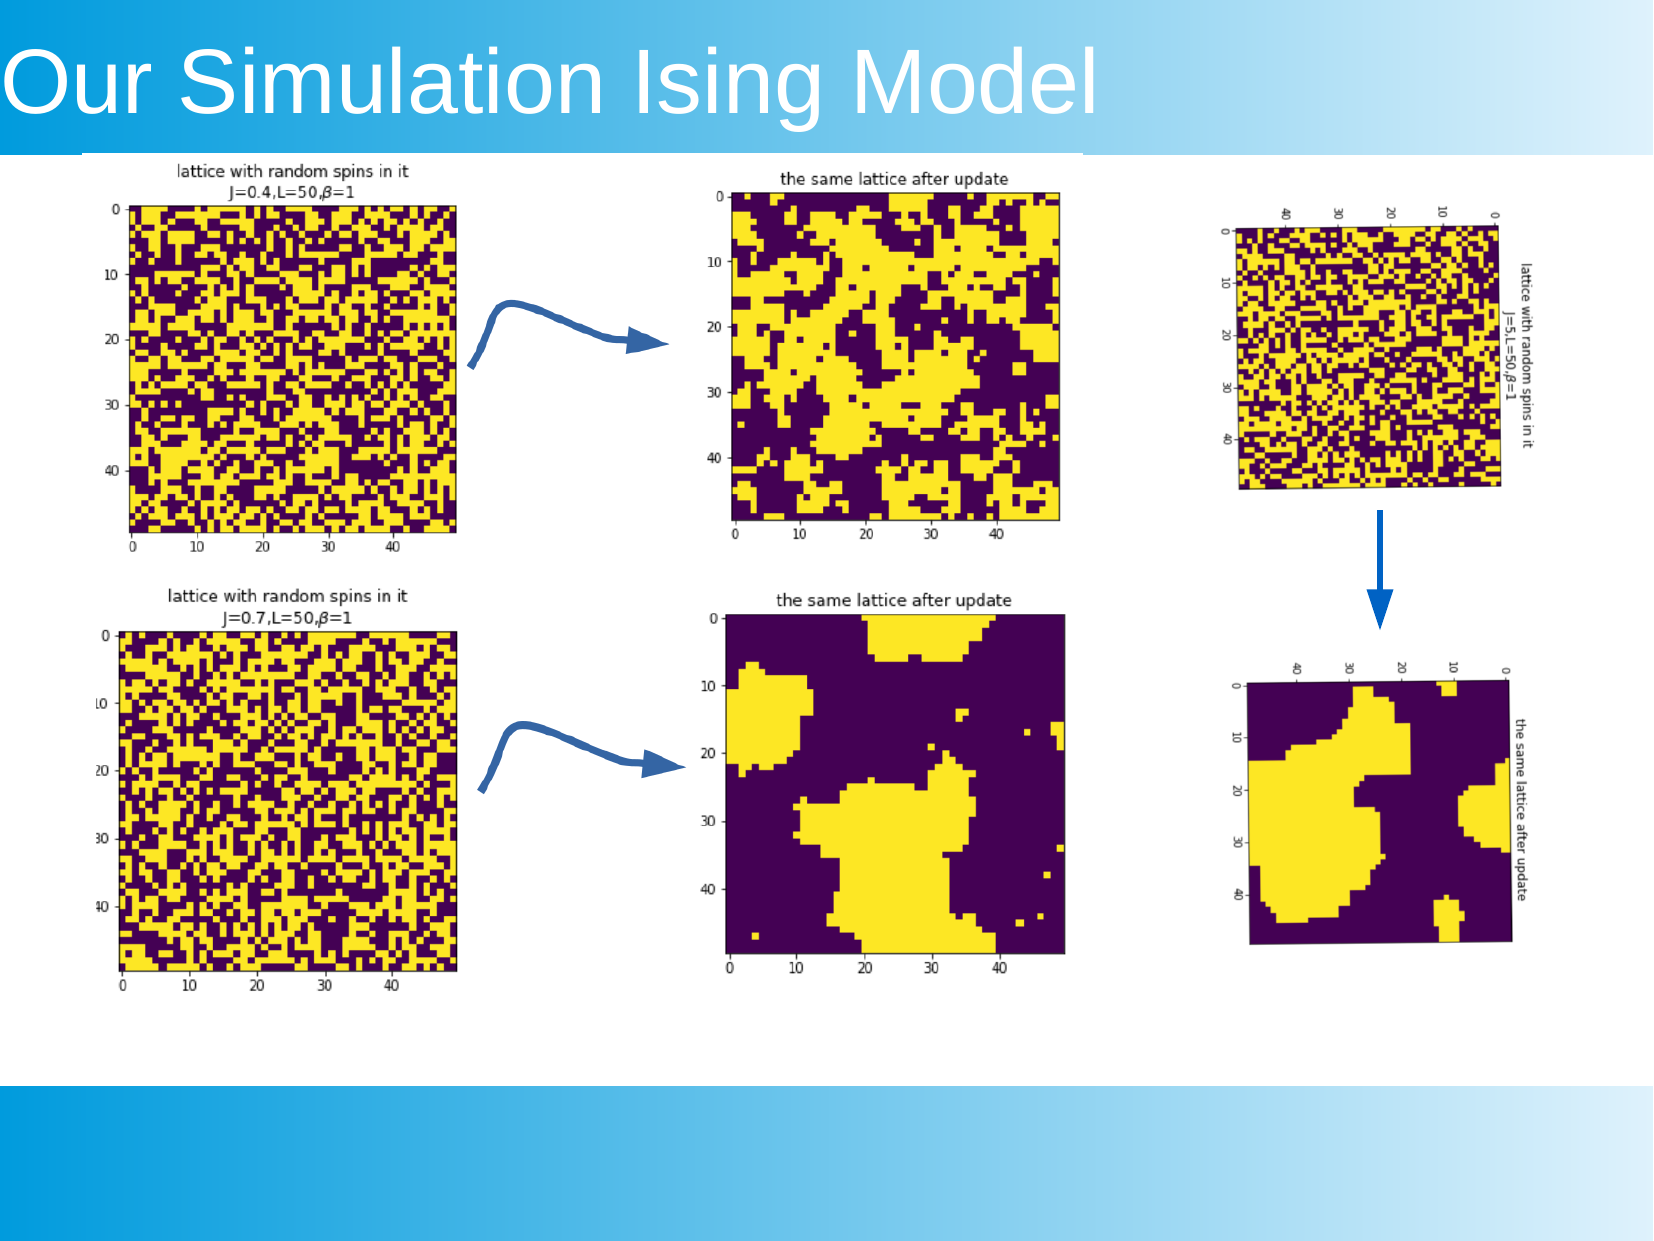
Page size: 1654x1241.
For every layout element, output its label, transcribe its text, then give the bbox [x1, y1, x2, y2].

picture [67, 135, 1083, 1007]
title Our Simulation Ising Model [0, 30, 1489, 135]
picture [1203, 195, 1546, 966]
